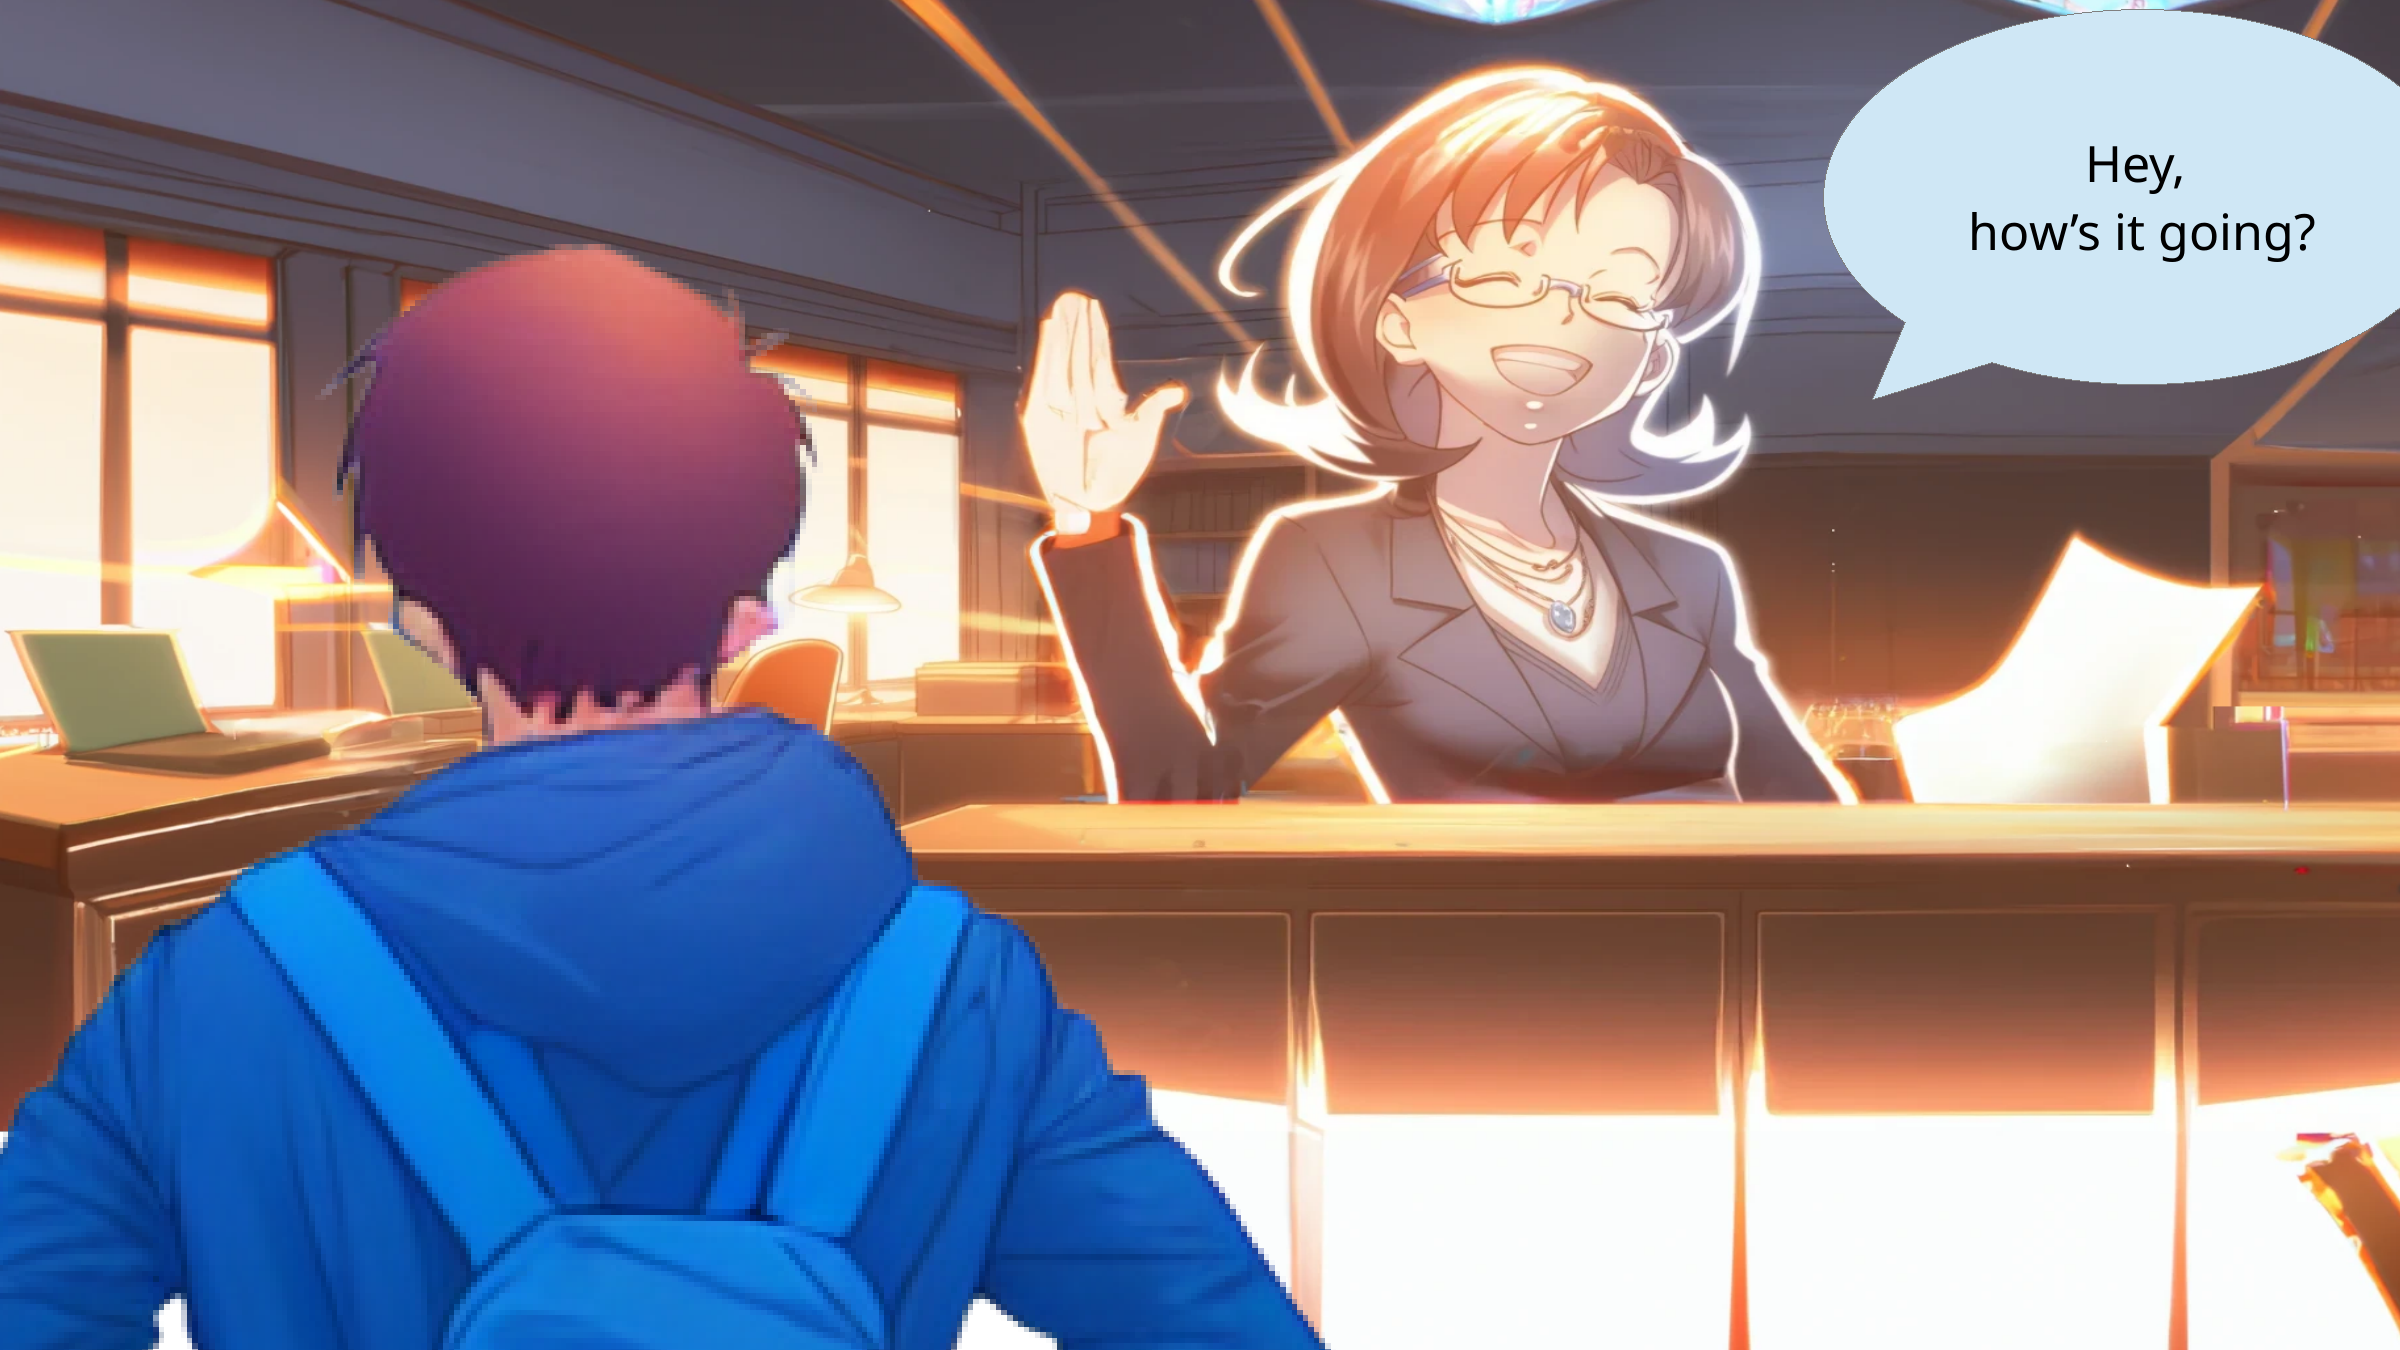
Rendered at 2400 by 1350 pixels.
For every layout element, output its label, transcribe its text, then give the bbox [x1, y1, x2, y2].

picture [0, 0, 2400, 1350]
text_box Hey, how’s it going? [1823, 9, 2400, 400]
